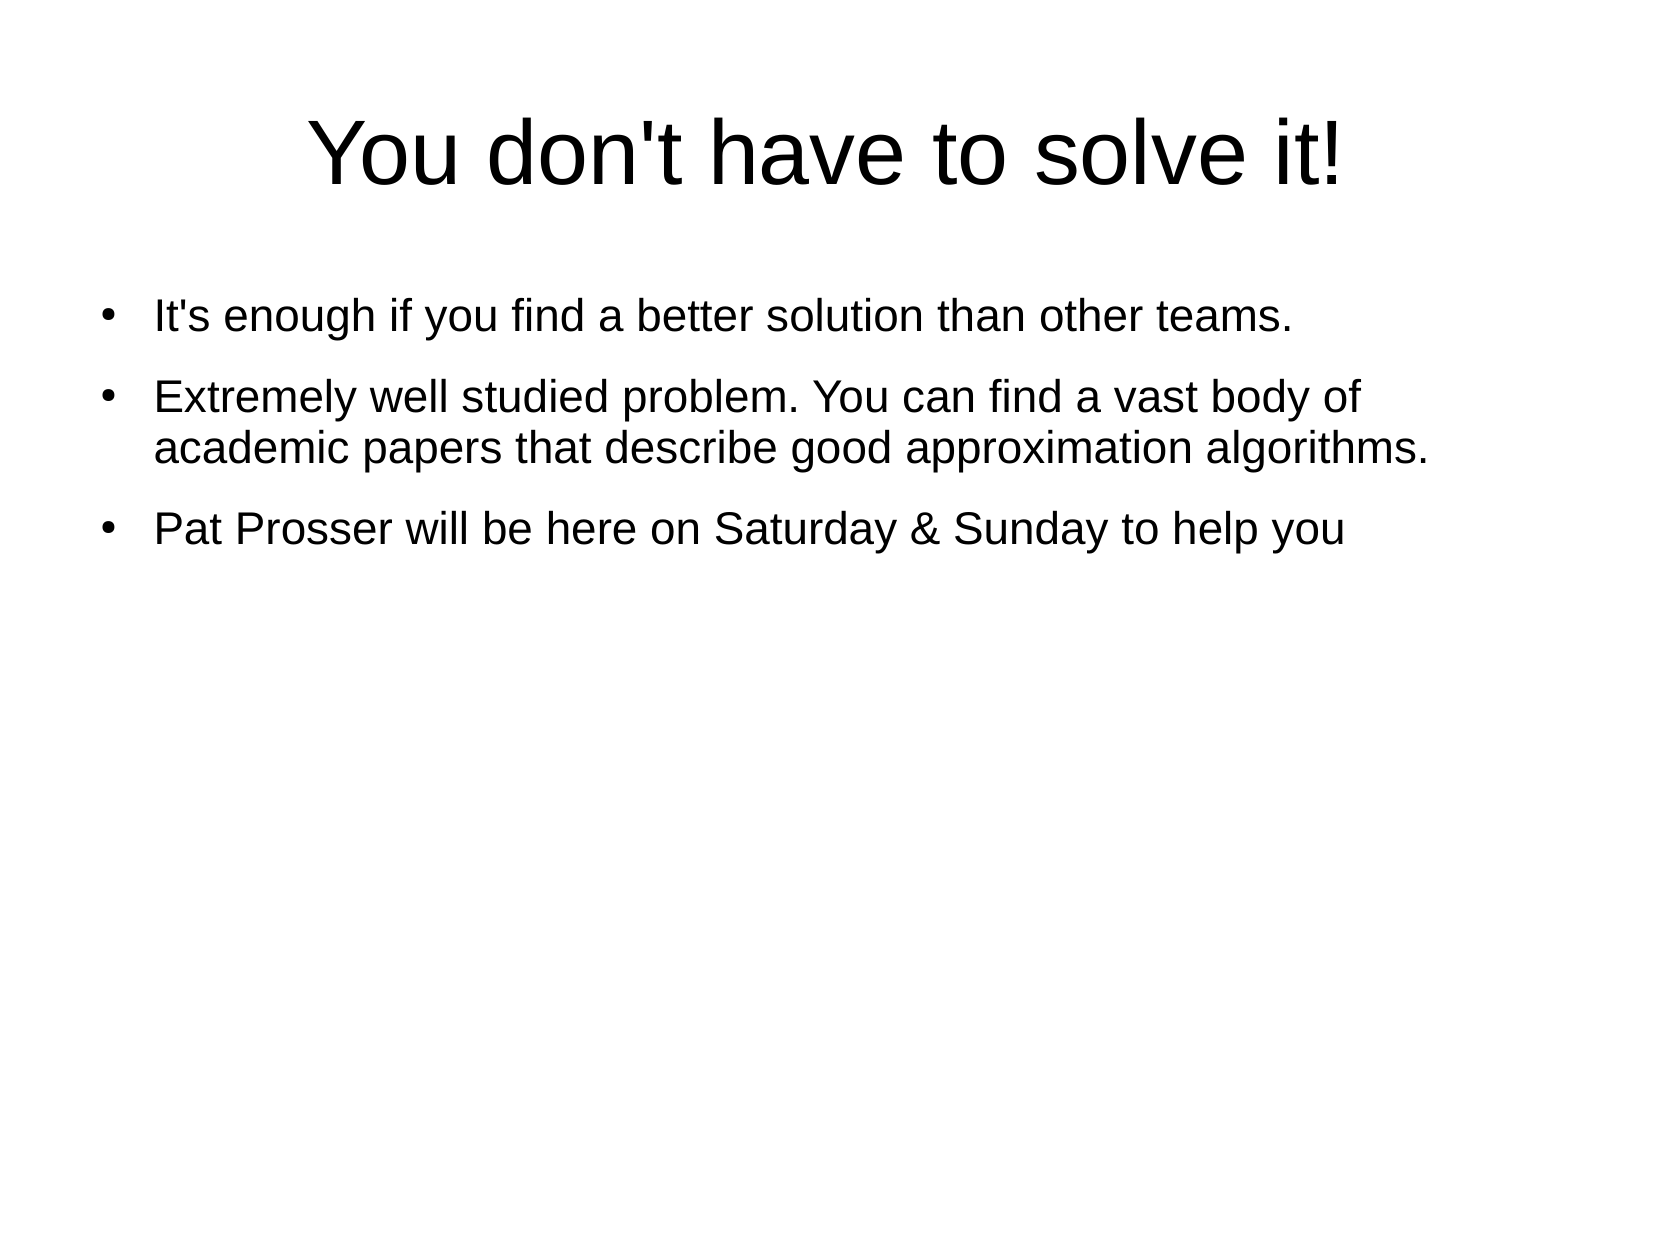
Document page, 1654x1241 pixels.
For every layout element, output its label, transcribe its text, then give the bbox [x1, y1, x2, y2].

title You don't have to solve it! [82, 49, 1571, 257]
list It's enough if you find a better solution than other teams. Extremely well studied problem. You can find a vast body of academic papers that describe good approximation algorithms. Pat Prosser will be here on Saturday & Sunday to help you [82, 290, 1571, 1010]
